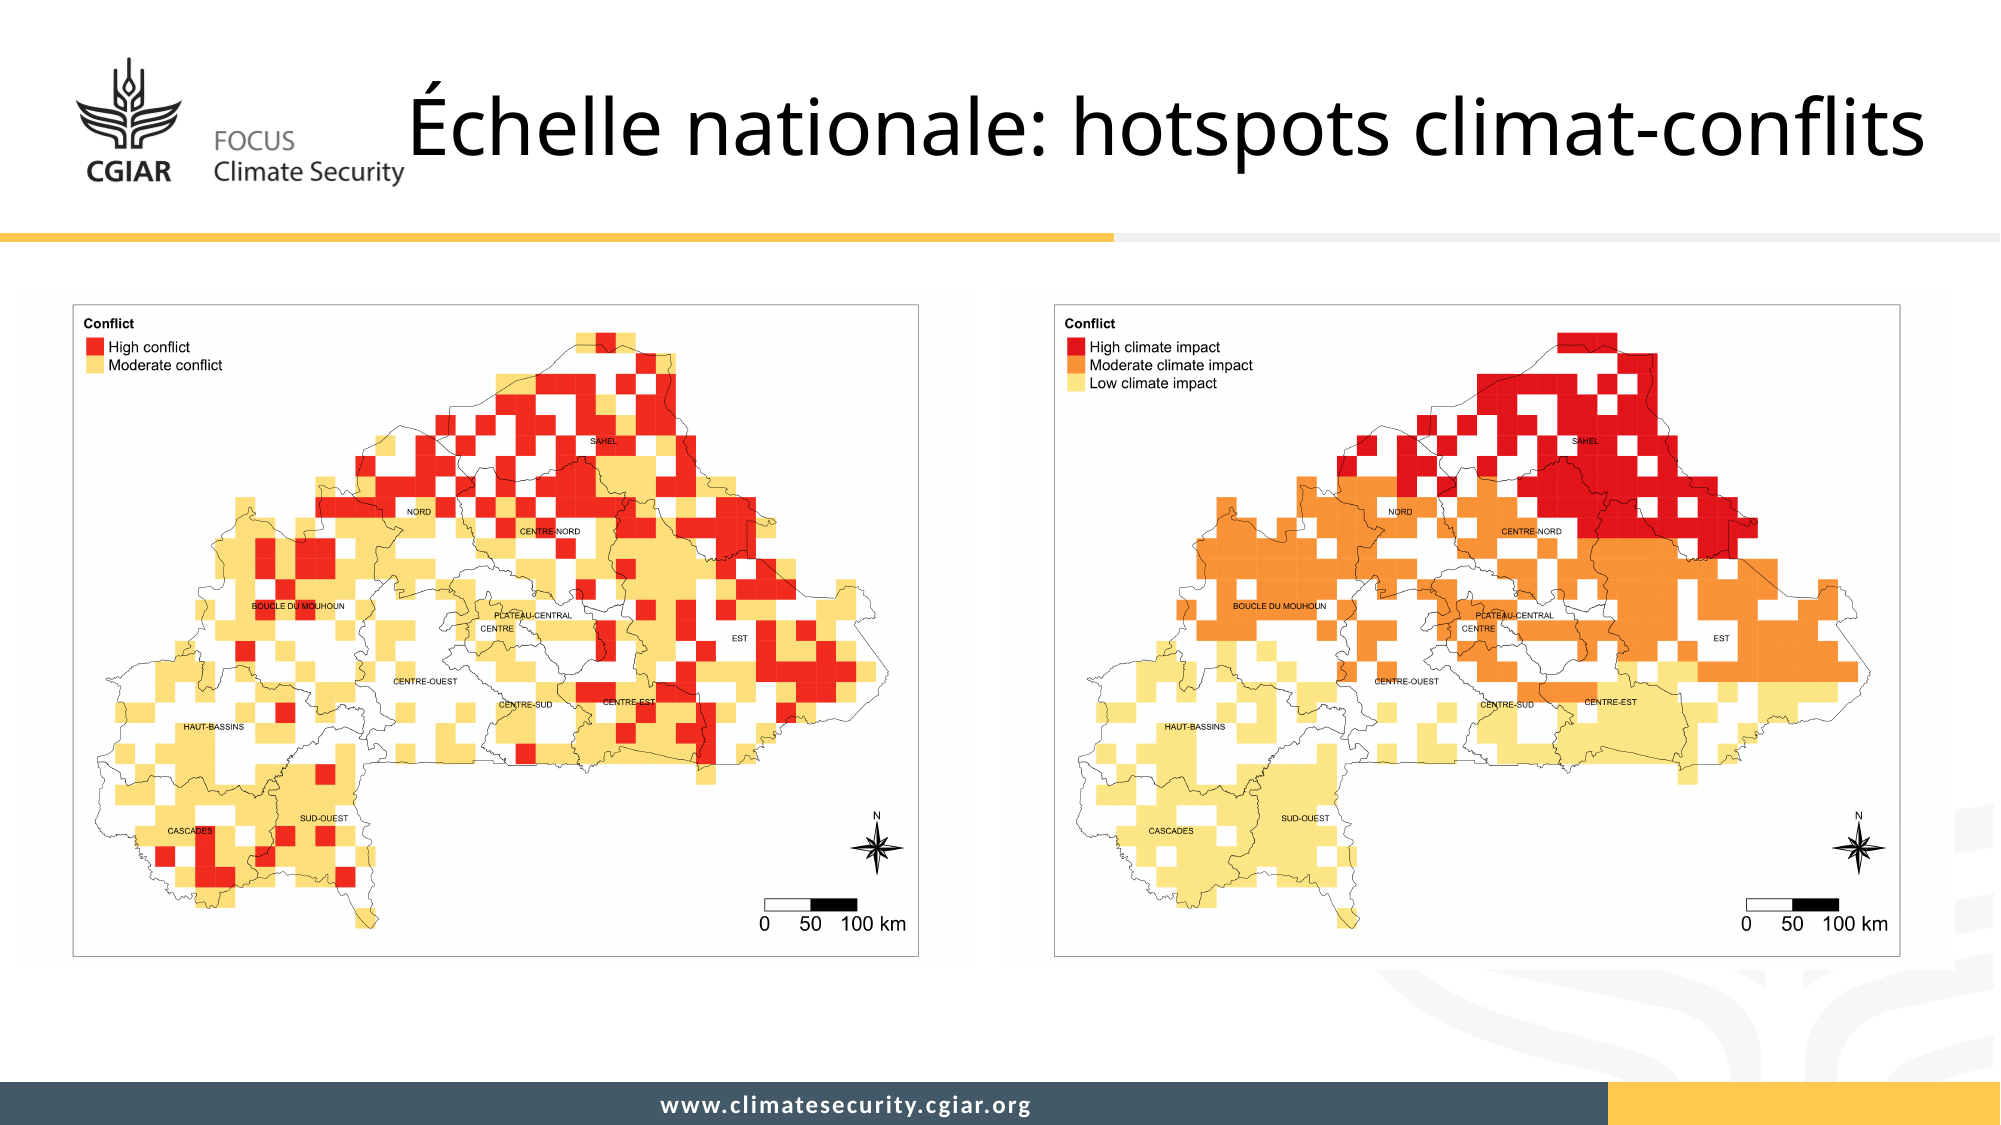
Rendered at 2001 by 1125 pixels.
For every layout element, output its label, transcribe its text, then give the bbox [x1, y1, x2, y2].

picture [18, 292, 973, 970]
picture [999, 292, 1955, 970]
title Échelle nationale: hotspots climat-conflits [391, 42, 2000, 218]
